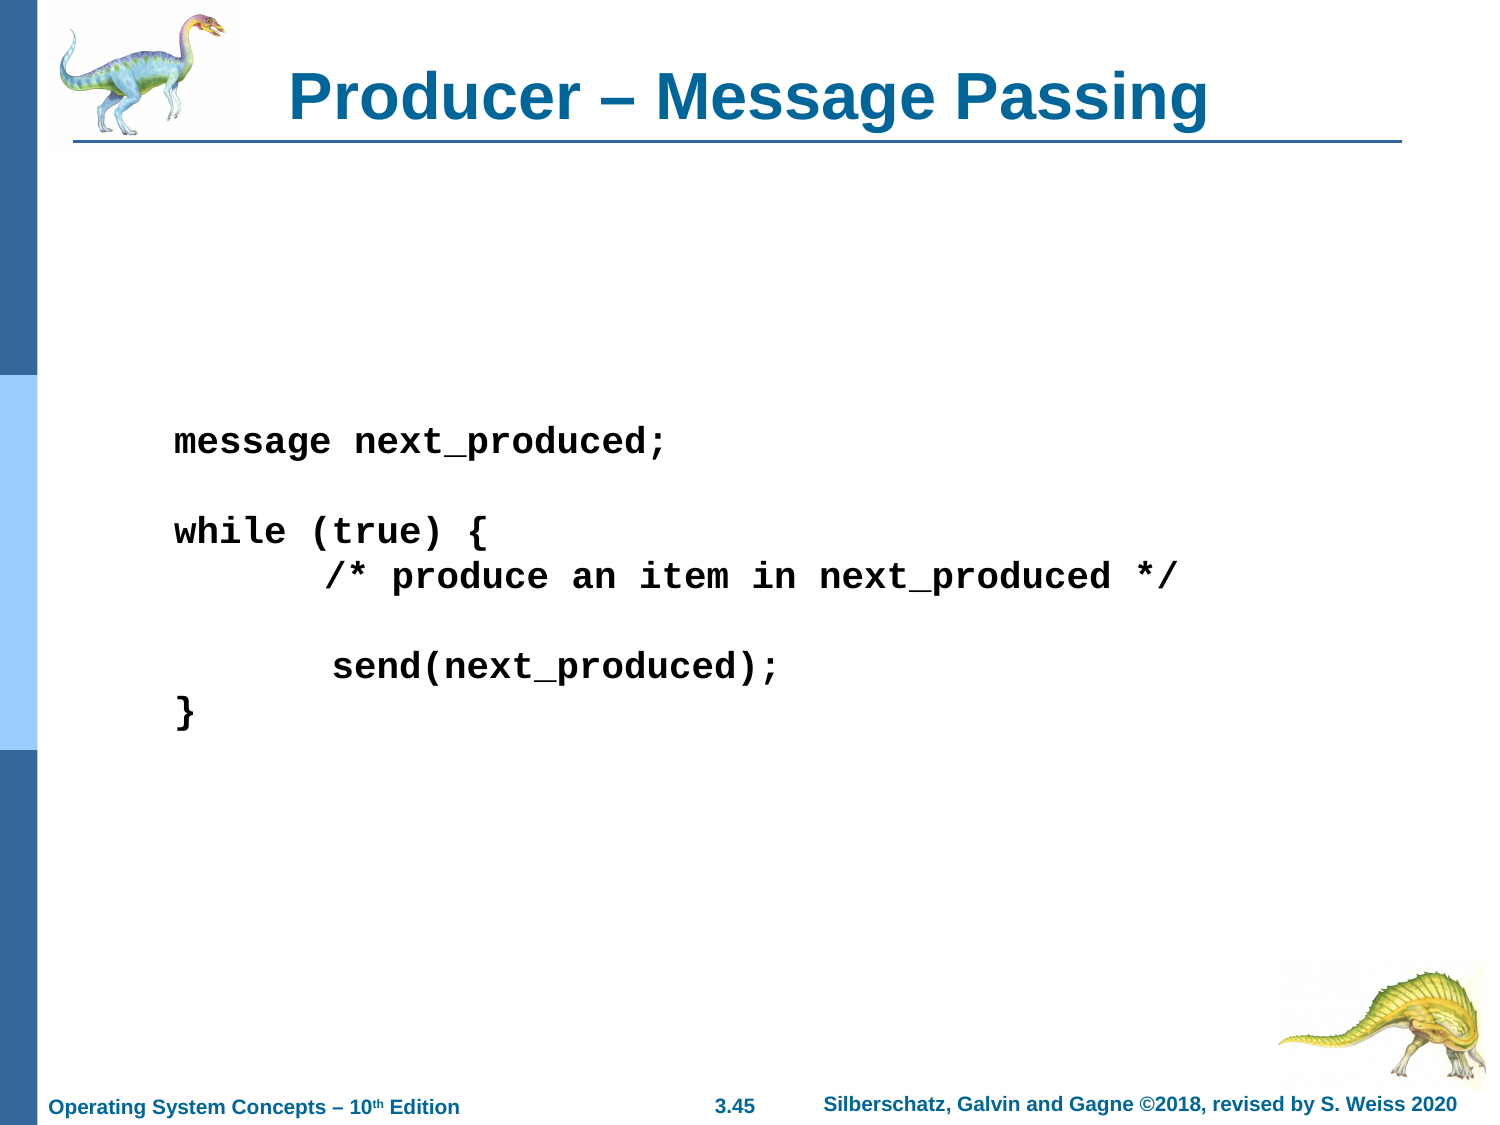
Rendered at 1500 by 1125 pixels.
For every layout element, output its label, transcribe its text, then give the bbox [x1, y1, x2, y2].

picture [46, 0, 243, 149]
title Producer – Message Passing [75, 45, 1426, 141]
picture [1140, 1096, 1148, 1101]
text_box message next_produced; while (true) { /* produce an item in next_produced */ send(next_produced); } [159, 408, 1309, 739]
picture [1275, 959, 1486, 1090]
